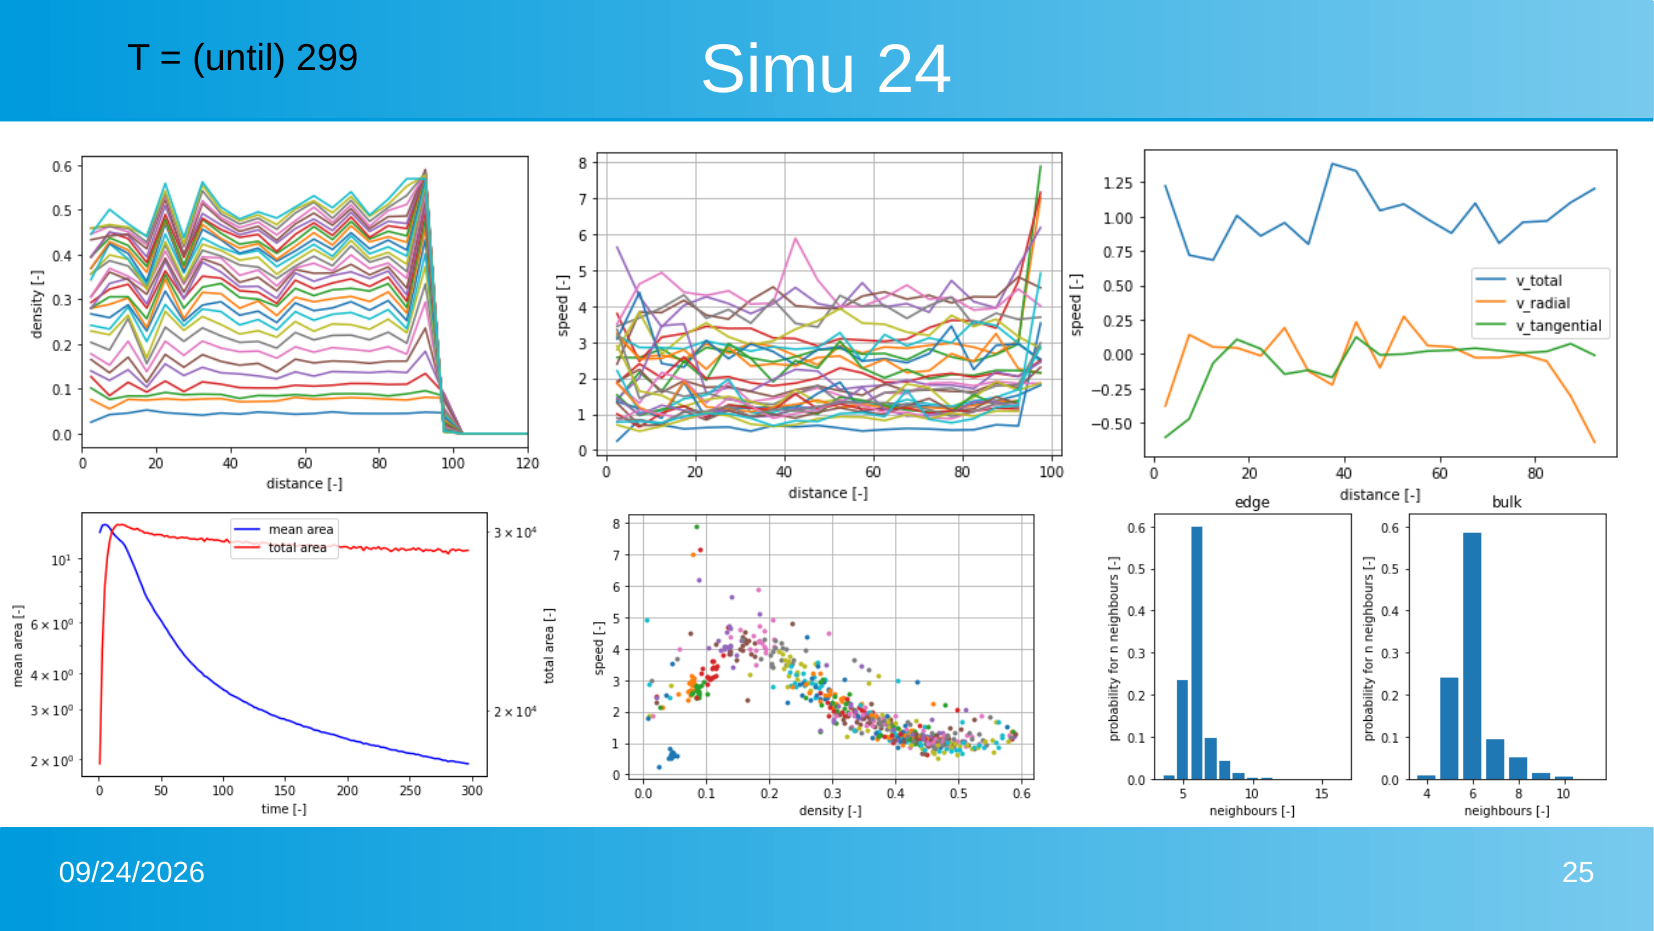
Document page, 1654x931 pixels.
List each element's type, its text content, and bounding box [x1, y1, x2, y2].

title Simu 24 [59, 29, 1595, 108]
text_box T = (until) 299 [112, 29, 451, 87]
picture [4, 141, 1625, 826]
